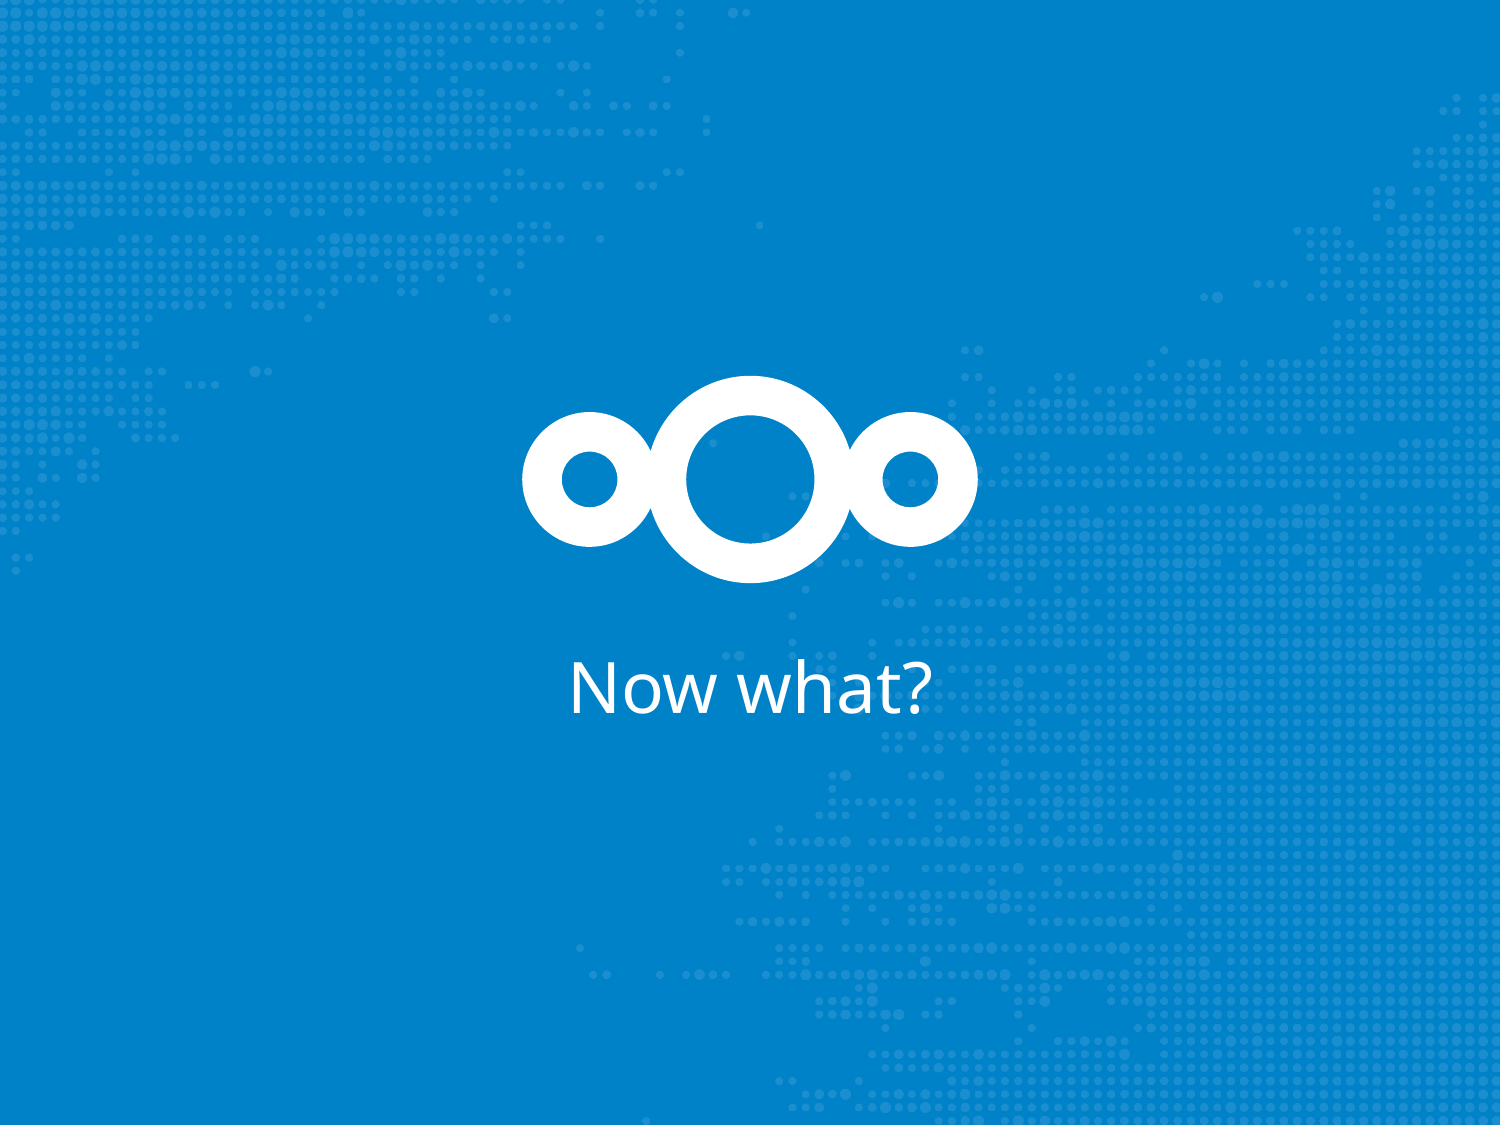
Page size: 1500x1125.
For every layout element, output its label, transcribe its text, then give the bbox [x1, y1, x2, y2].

title Now what? [74, 591, 1425, 780]
